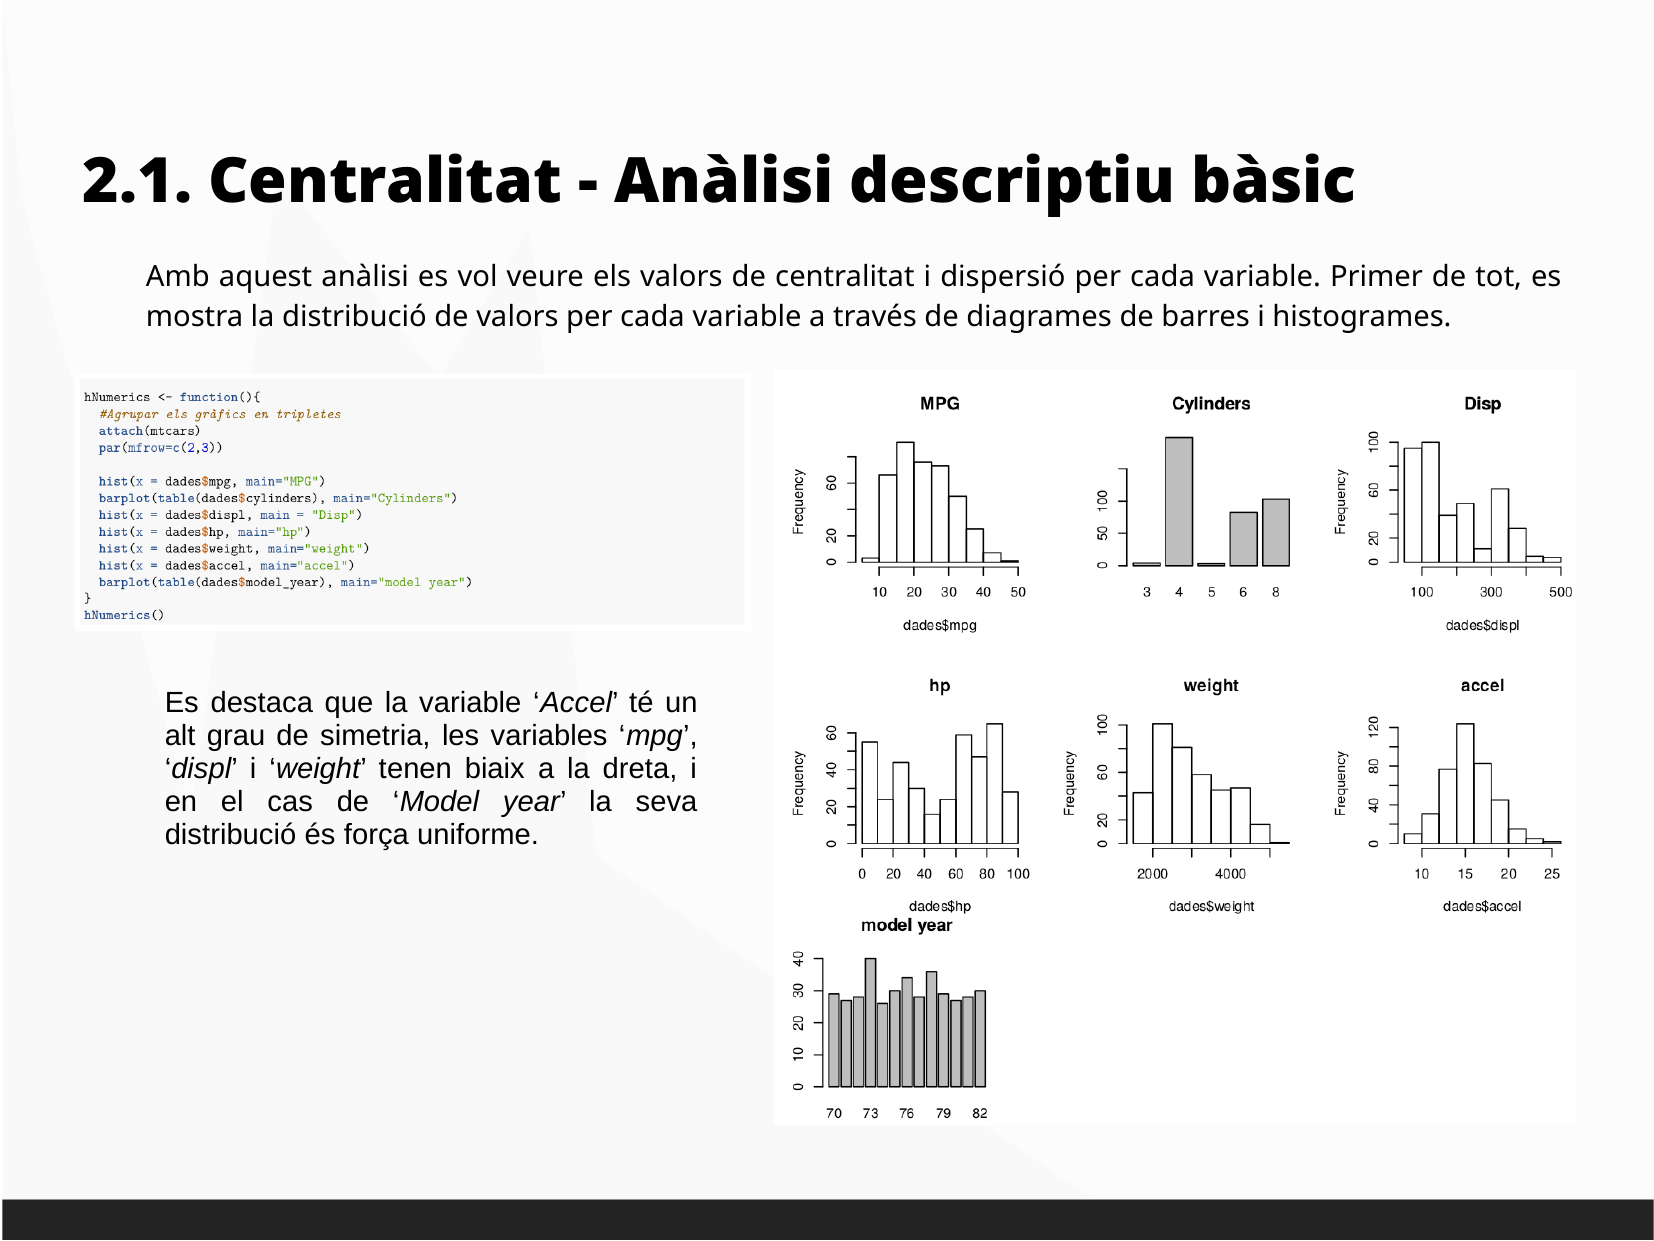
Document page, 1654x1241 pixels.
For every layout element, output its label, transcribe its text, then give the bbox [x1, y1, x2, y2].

text_box Es destaca que la variable ‘Accel’ té un alt grau de simetria, les variables ‘mpg’, ‘displ’ i ‘weight’ tenen biaix a la dreta, i en el cas de ‘Model year’ la seva distribució és força uniforme. [150, 646, 713, 858]
title 2.1. Centralitat - Anàlisi descriptiu bàsic [82, 132, 1571, 226]
picture [2, 0, 1654, 1241]
list Amb aquest anàlisi es vol veure els valors de centralitat i dispersió per cada variable. Primer de tot, es mostra la distribució de valors per cada variable a través de diagrames de barres i histogrames. [75, 255, 1564, 976]
